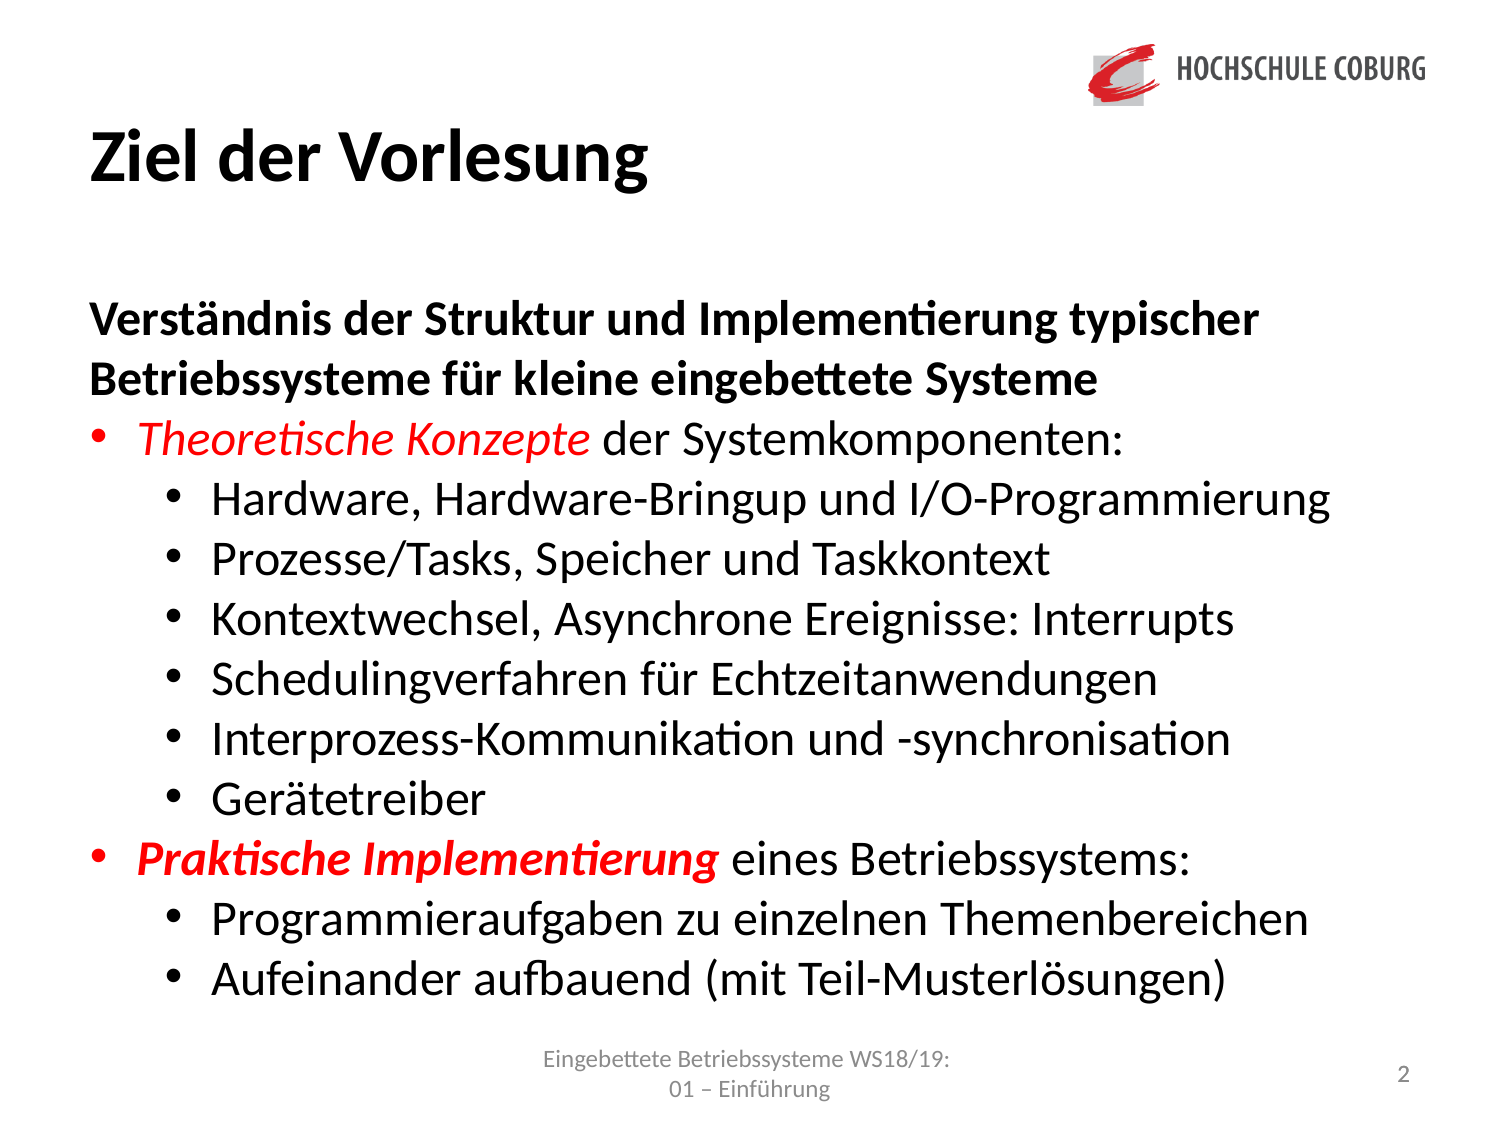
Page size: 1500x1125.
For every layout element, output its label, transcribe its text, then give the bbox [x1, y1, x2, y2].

slide_number <number> [1074, 1042, 1425, 1103]
title Ziel der Vorlesung [75, 45, 1425, 259]
picture [1088, 44, 1425, 106]
text_box Verständnis der Struktur und Implementierung typischer Betriebssysteme für kleine eingebettete Systeme Theoretische Konzepte der Systemkomponenten: Hardware, Hardware-Bringup und I/O-Programmierung Prozesse/Tasks, Speicher und Taskkontext Kontextwechsel, Asynchrone Ereignisse: Interrupts Schedulingverfahren für Echtzeitanwendungen Interprozess-Kommunikation und -synchronisation Gerätetreiber Praktische Implementierung eines Betriebssystems: Programmieraufgaben zu einzelnen Themenbereichen Aufeinander aufbauend (mit Teil-Musterlösungen) [75, 277, 1479, 1013]
